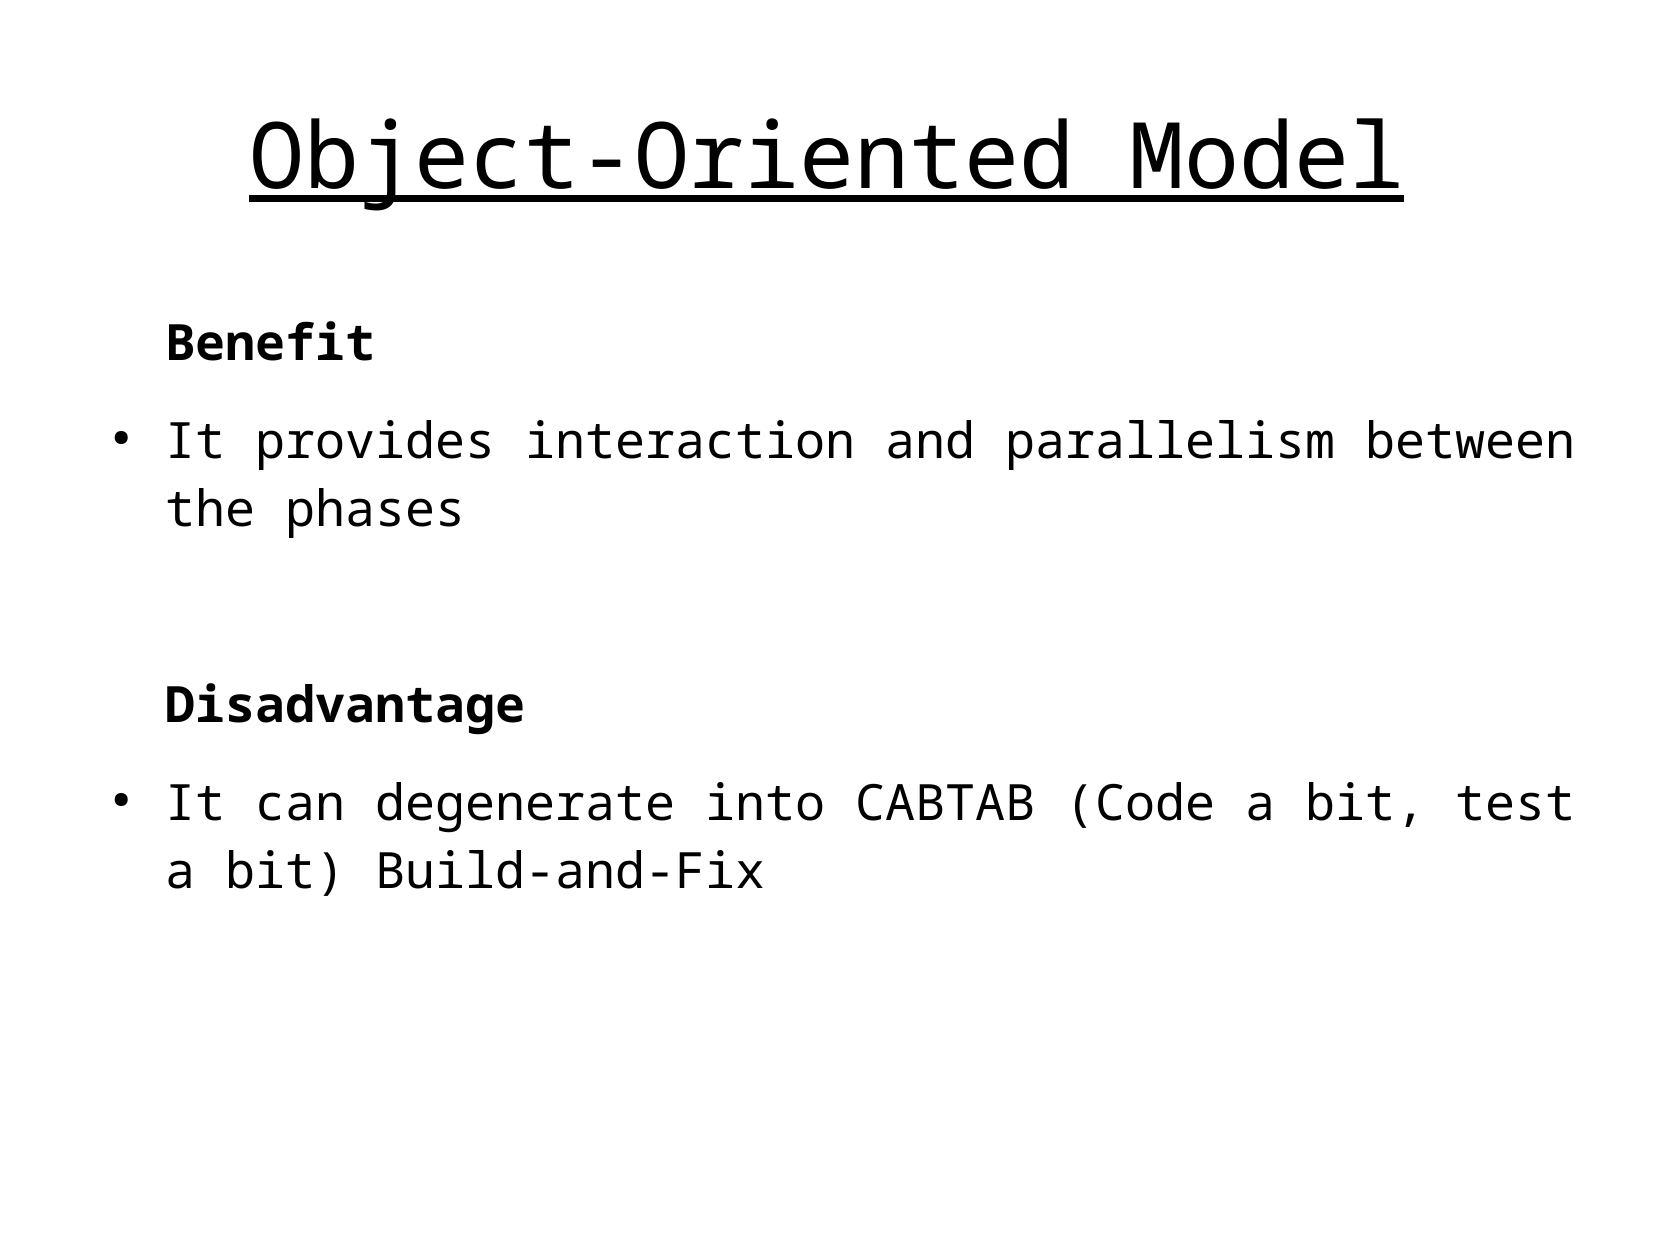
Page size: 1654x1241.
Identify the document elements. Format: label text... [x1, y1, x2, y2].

list Benefit It provides interaction and parallelism between the phases Disadvantage It can degenerate into CABTAB (Code a bit, test a bit) Build-and-Fix [94, 307, 1583, 1087]
title Object-Oriented Model [82, 49, 1571, 257]
